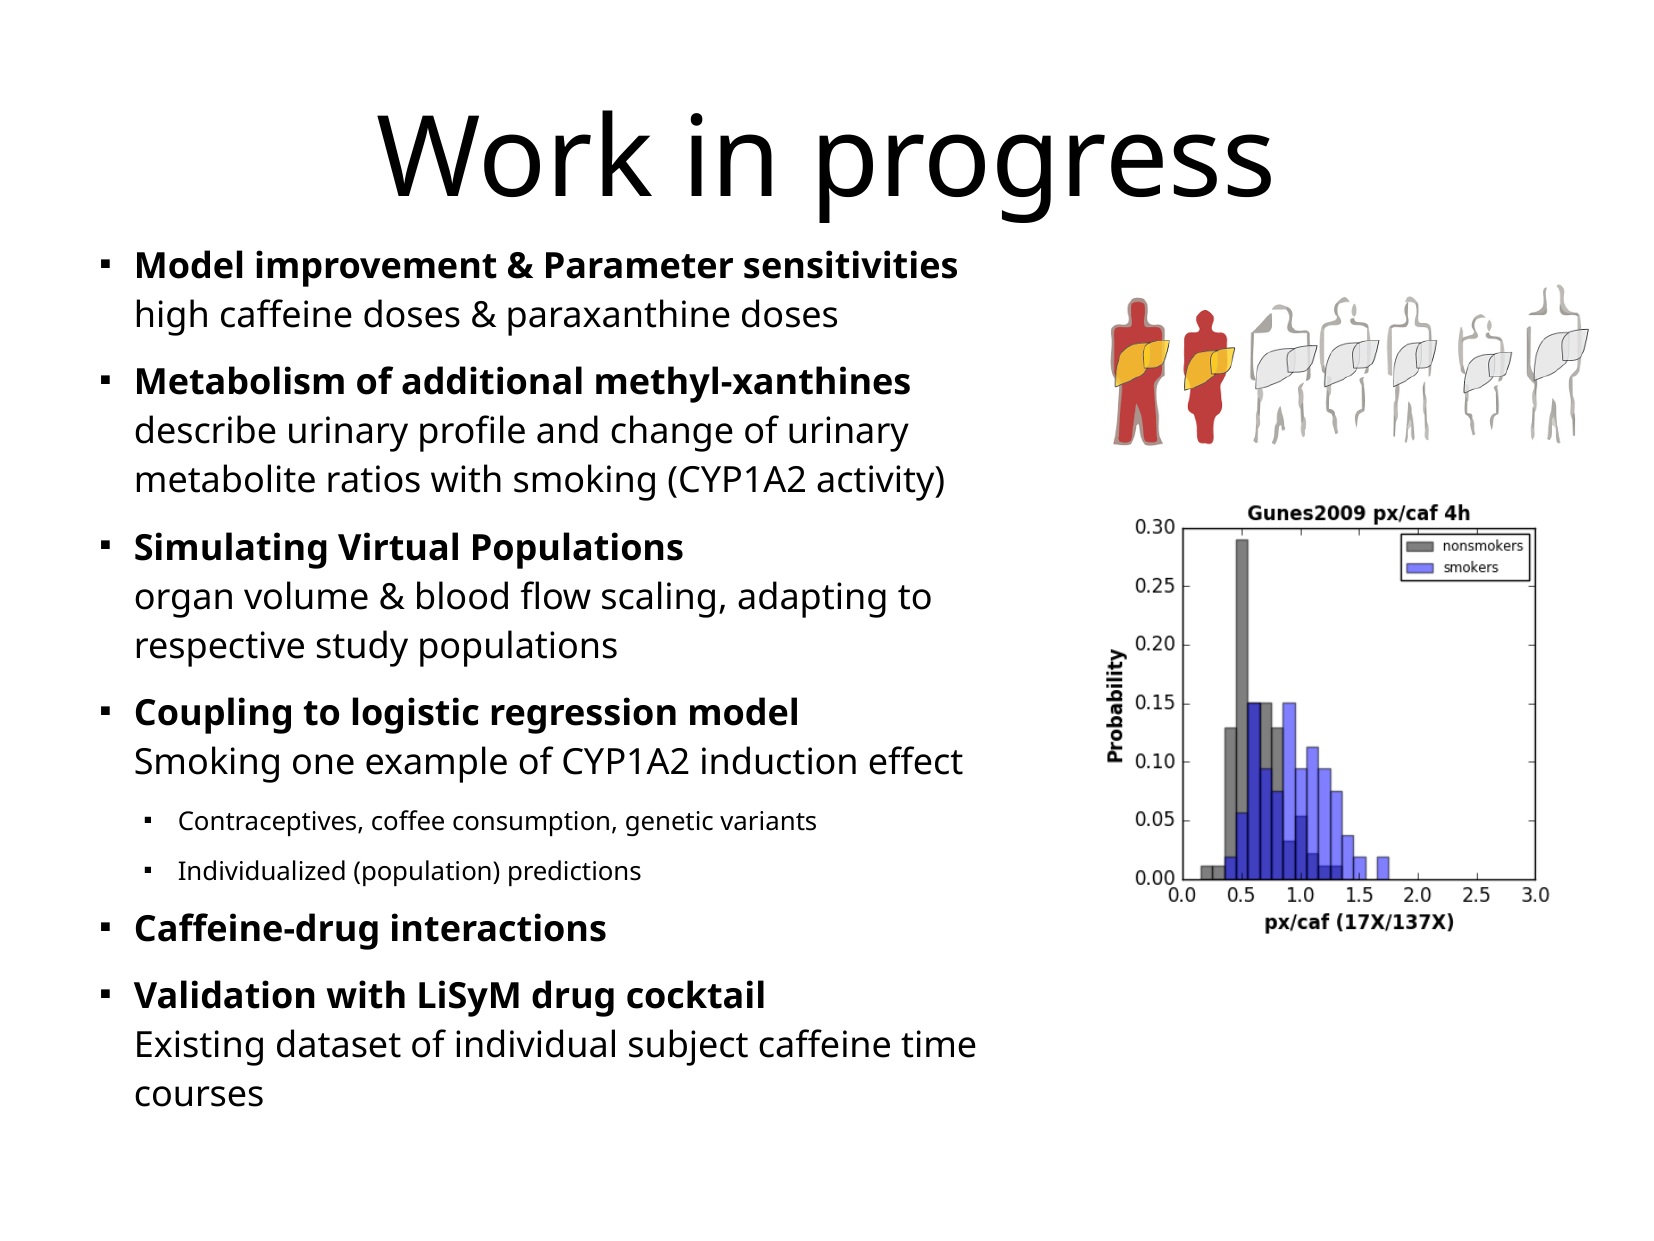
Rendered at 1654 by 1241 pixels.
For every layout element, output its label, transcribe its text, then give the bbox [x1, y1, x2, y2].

list Model improvement & Parameter sensitivities high caffeine doses & paraxanthine doses Metabolism of additional methyl-xanthines describe urinary profile and change of urinary metabolite ratios with smoking (CYP1A2 activity) Simulating Virtual Populations organ volume & blood flow scaling, adapting to respective study populations Coupling to logistic regression model Smoking one example of CYP1A2 induction effect Contraceptives, coffee consumption, genetic variants Individualized (population) predictions Caffeine-drug interactions Validation with LiSyM drug cocktail Existing dataset of individual subject caffeine time courses [90, 240, 1043, 1141]
picture [1107, 279, 1606, 451]
picture [1095, 493, 1561, 946]
title Work in progress [82, 49, 1571, 257]
